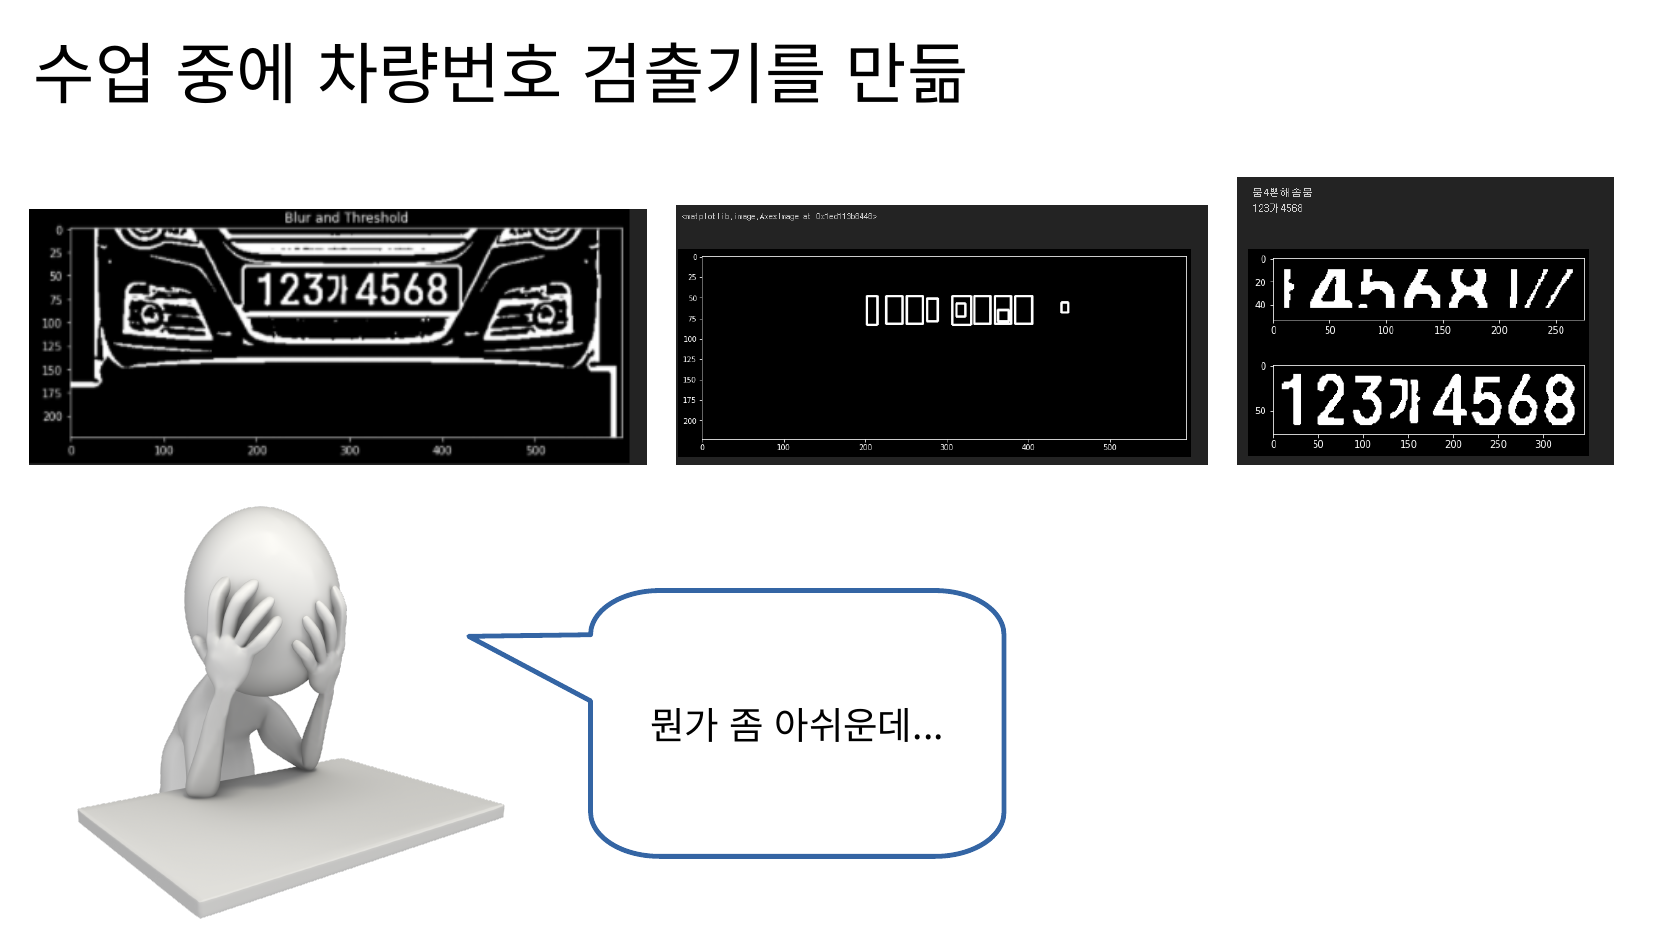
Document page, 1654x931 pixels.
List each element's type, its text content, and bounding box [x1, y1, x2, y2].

title 수업 중에 차량번호 검출기를 만듦 [29, 0, 975, 264]
picture [63, 501, 516, 926]
picture [1237, 177, 1614, 465]
text_box 뭔가 좀 아쉬운데... [468, 590, 1004, 857]
picture [29, 209, 647, 465]
picture [676, 205, 1208, 465]
